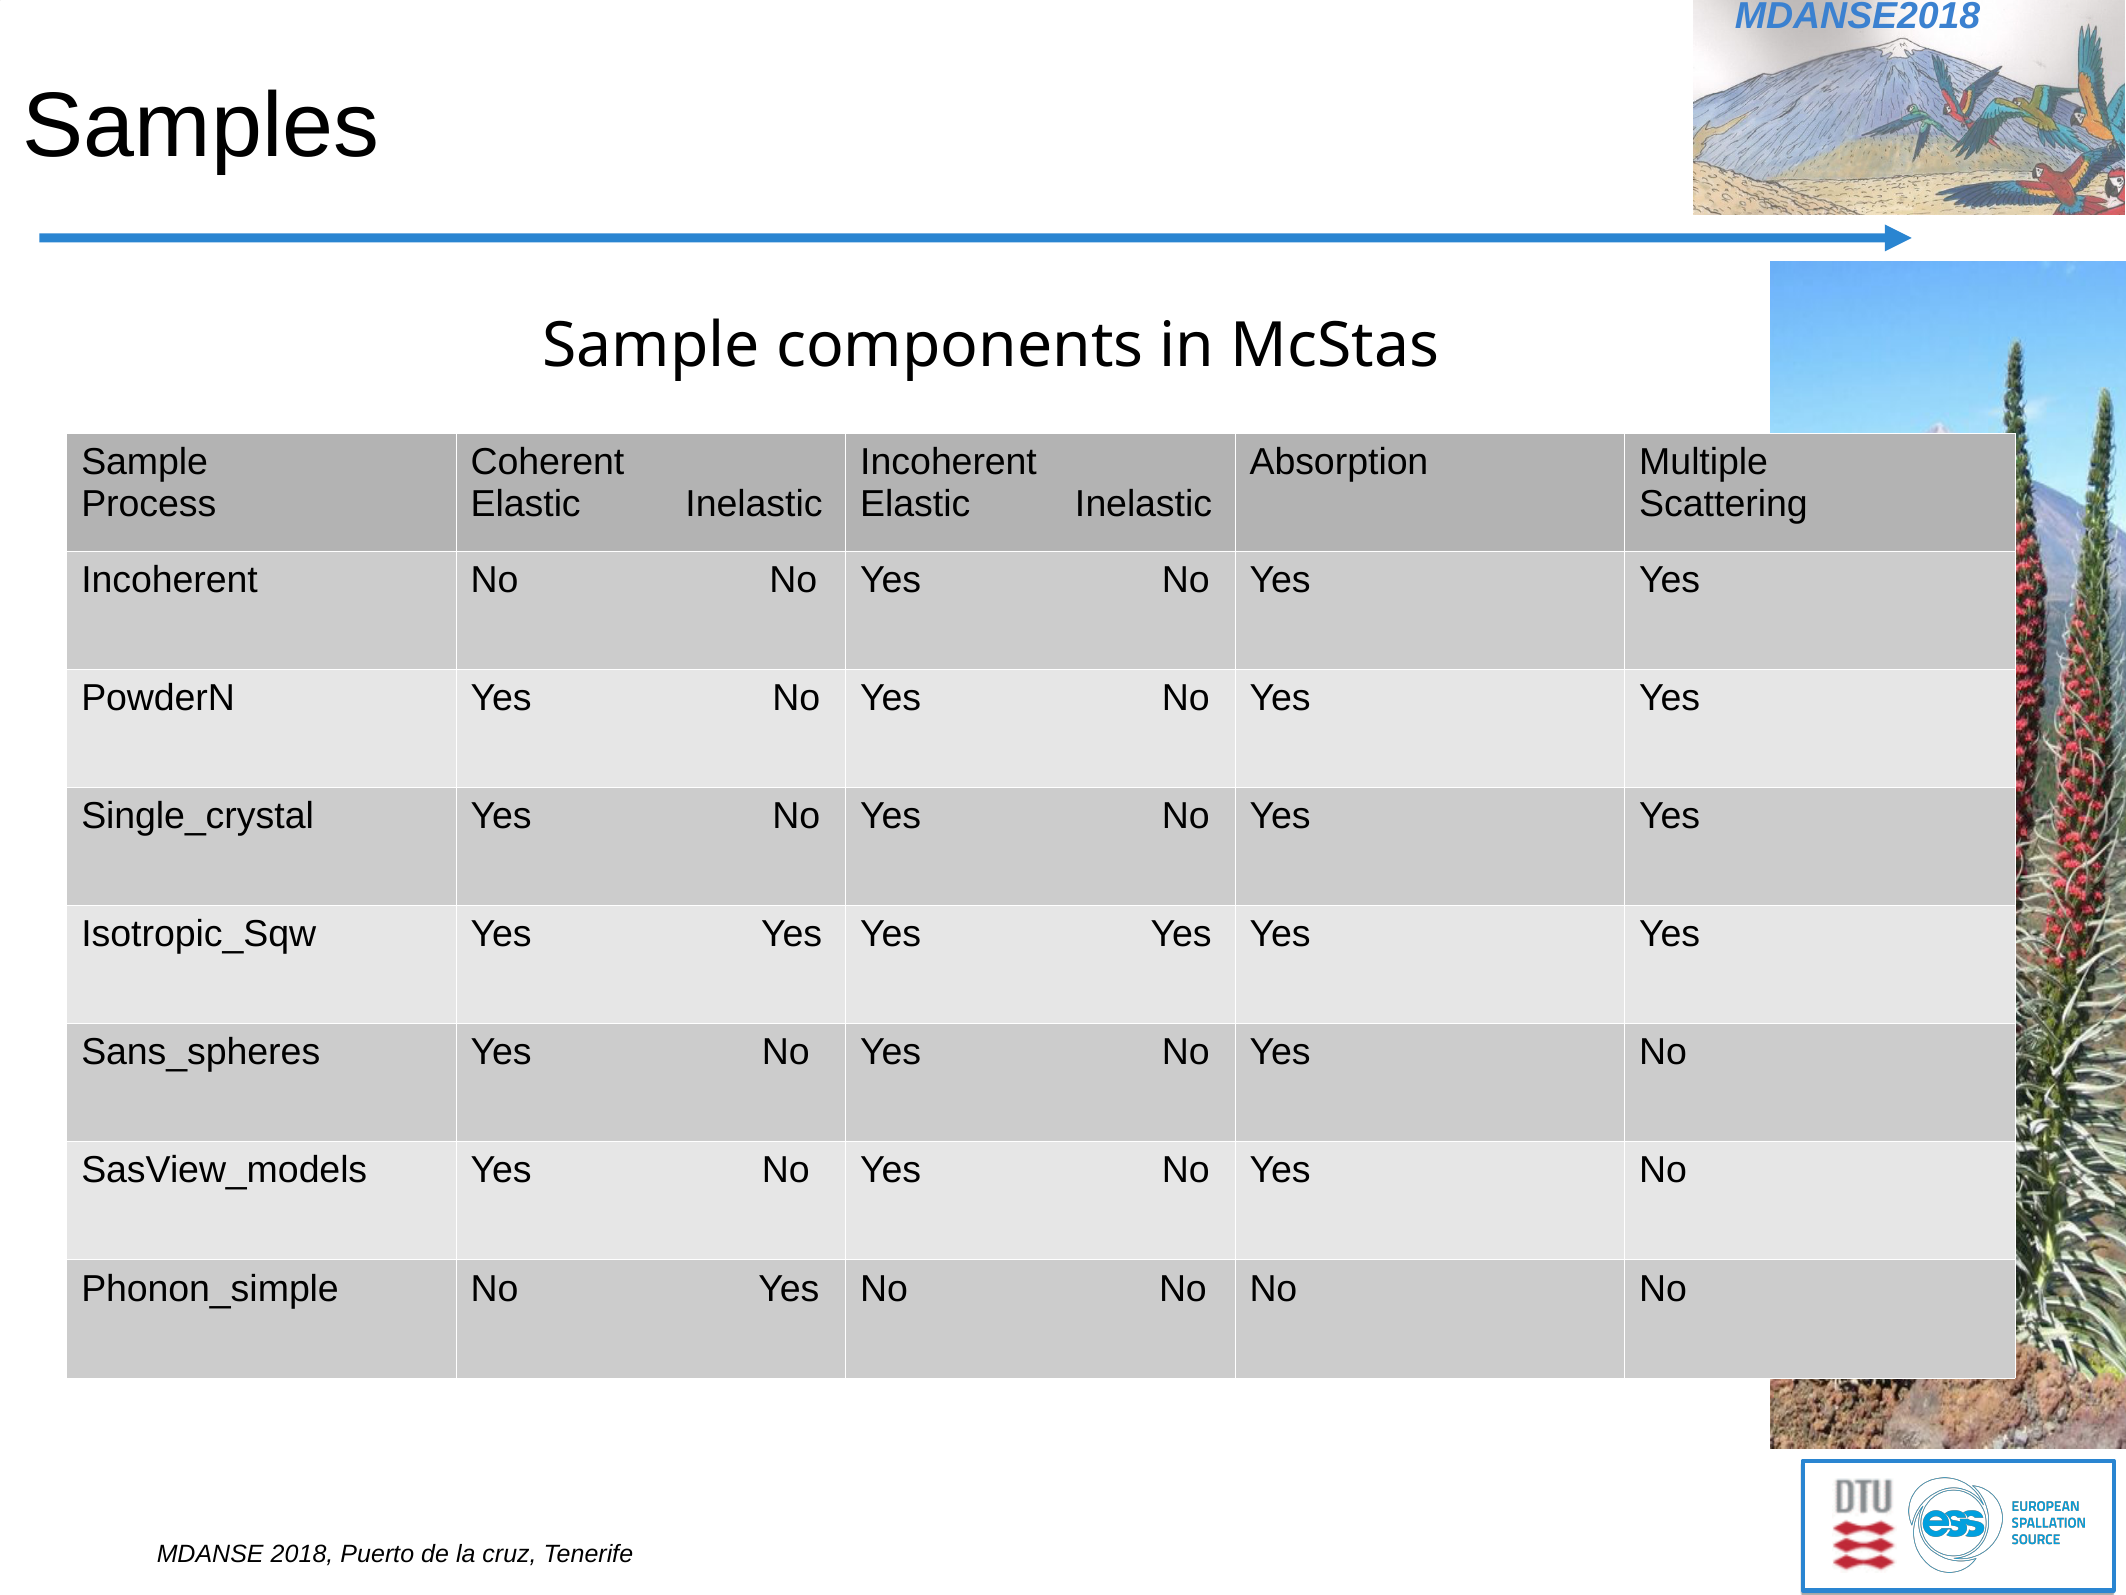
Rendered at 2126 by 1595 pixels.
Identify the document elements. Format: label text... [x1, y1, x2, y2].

table_cell Yes No [846, 788, 1235, 905]
table_cell No No [846, 1260, 1235, 1378]
picture [1770, 261, 2126, 1449]
table_cell Yes [1625, 670, 2015, 787]
table_cell SasView_models [67, 1142, 456, 1259]
table_cell Yes No [846, 1024, 1235, 1141]
table_cell No [1625, 1260, 2015, 1378]
table_cell No [1236, 1260, 1624, 1378]
text_box Sample components in McStas [39, 295, 1944, 388]
table_cell Yes Yes [457, 906, 845, 1023]
table_cell Isotropic_Sqw [67, 906, 456, 1023]
table_header Incoherent Elastic Inelastic [846, 434, 1235, 551]
table_cell Yes No [457, 670, 845, 787]
picture [1908, 1477, 2085, 1573]
table_header Multiple Scattering [1625, 434, 2015, 551]
table_cell Yes [1236, 788, 1624, 905]
table_cell Yes No [846, 552, 1235, 669]
table_cell No [1625, 1024, 2015, 1141]
table_cell Yes [1625, 906, 2015, 1023]
table_cell Phonon_simple [67, 1260, 456, 1378]
table_cell Yes [1625, 552, 2015, 669]
table_cell Yes No [846, 1142, 1235, 1259]
table_cell Yes [1236, 552, 1624, 669]
table_cell PowderN [67, 670, 456, 787]
table_cell Yes No [457, 1024, 845, 1141]
picture [1693, 0, 2125, 215]
table_cell Yes [1236, 1142, 1624, 1259]
table_cell Sans_spheres [67, 1024, 456, 1141]
table_cell Yes Yes [846, 906, 1235, 1023]
table_cell No Yes [457, 1260, 845, 1378]
table_header Coherent Elastic Inelastic [457, 434, 845, 551]
table_cell Yes [1236, 1024, 1624, 1141]
table_cell Yes [1625, 788, 2015, 905]
table_header Absorption [1236, 434, 1624, 551]
table_cell No No [457, 552, 845, 669]
table_header Sample Process [67, 434, 456, 551]
table_cell Yes [1236, 670, 1624, 787]
table_cell Incoherent [67, 552, 456, 669]
title Samples [22, 40, 1938, 209]
table_cell Yes No [457, 1142, 845, 1259]
table_cell Yes [1236, 906, 1624, 1023]
table_cell Single_crystal [67, 788, 456, 905]
table_cell Yes No [457, 788, 845, 905]
picture [1832, 1477, 1897, 1573]
table_cell No [1625, 1142, 2015, 1259]
table_cell Yes No [846, 670, 1235, 787]
